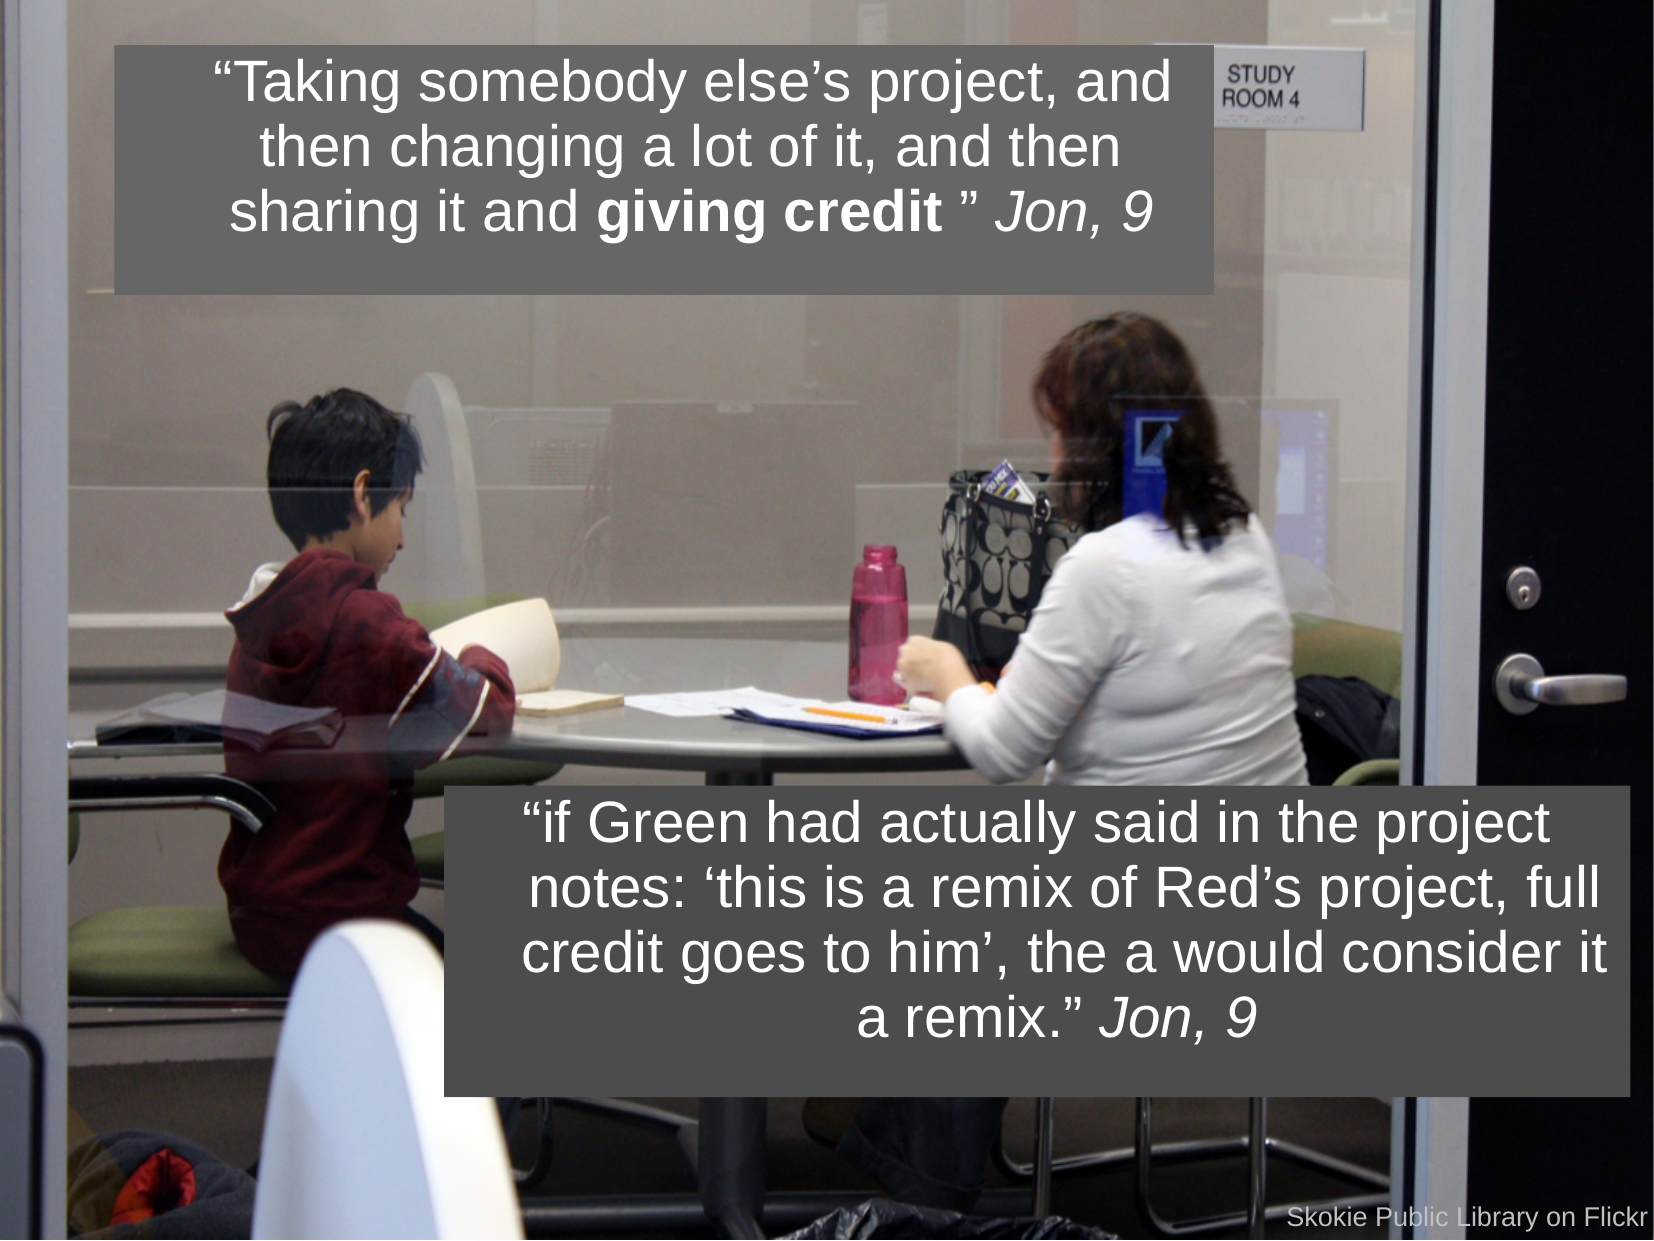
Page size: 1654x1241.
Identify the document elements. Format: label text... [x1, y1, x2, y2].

text_box “if Green had actually said in the project notes: ‘this is a remix of Red’s project, full credit goes to him’, the a would consider it a remix.” Jon, 9 [444, 785, 1631, 1098]
list “Taking somebody else’s project, and then changing a lot of it, and then sharing it and giving credit ” Jon, 9 [114, 45, 1214, 295]
picture [0, 0, 1654, 1241]
text_box Skokie Public Library on Flickr [1271, 1195, 1654, 1241]
